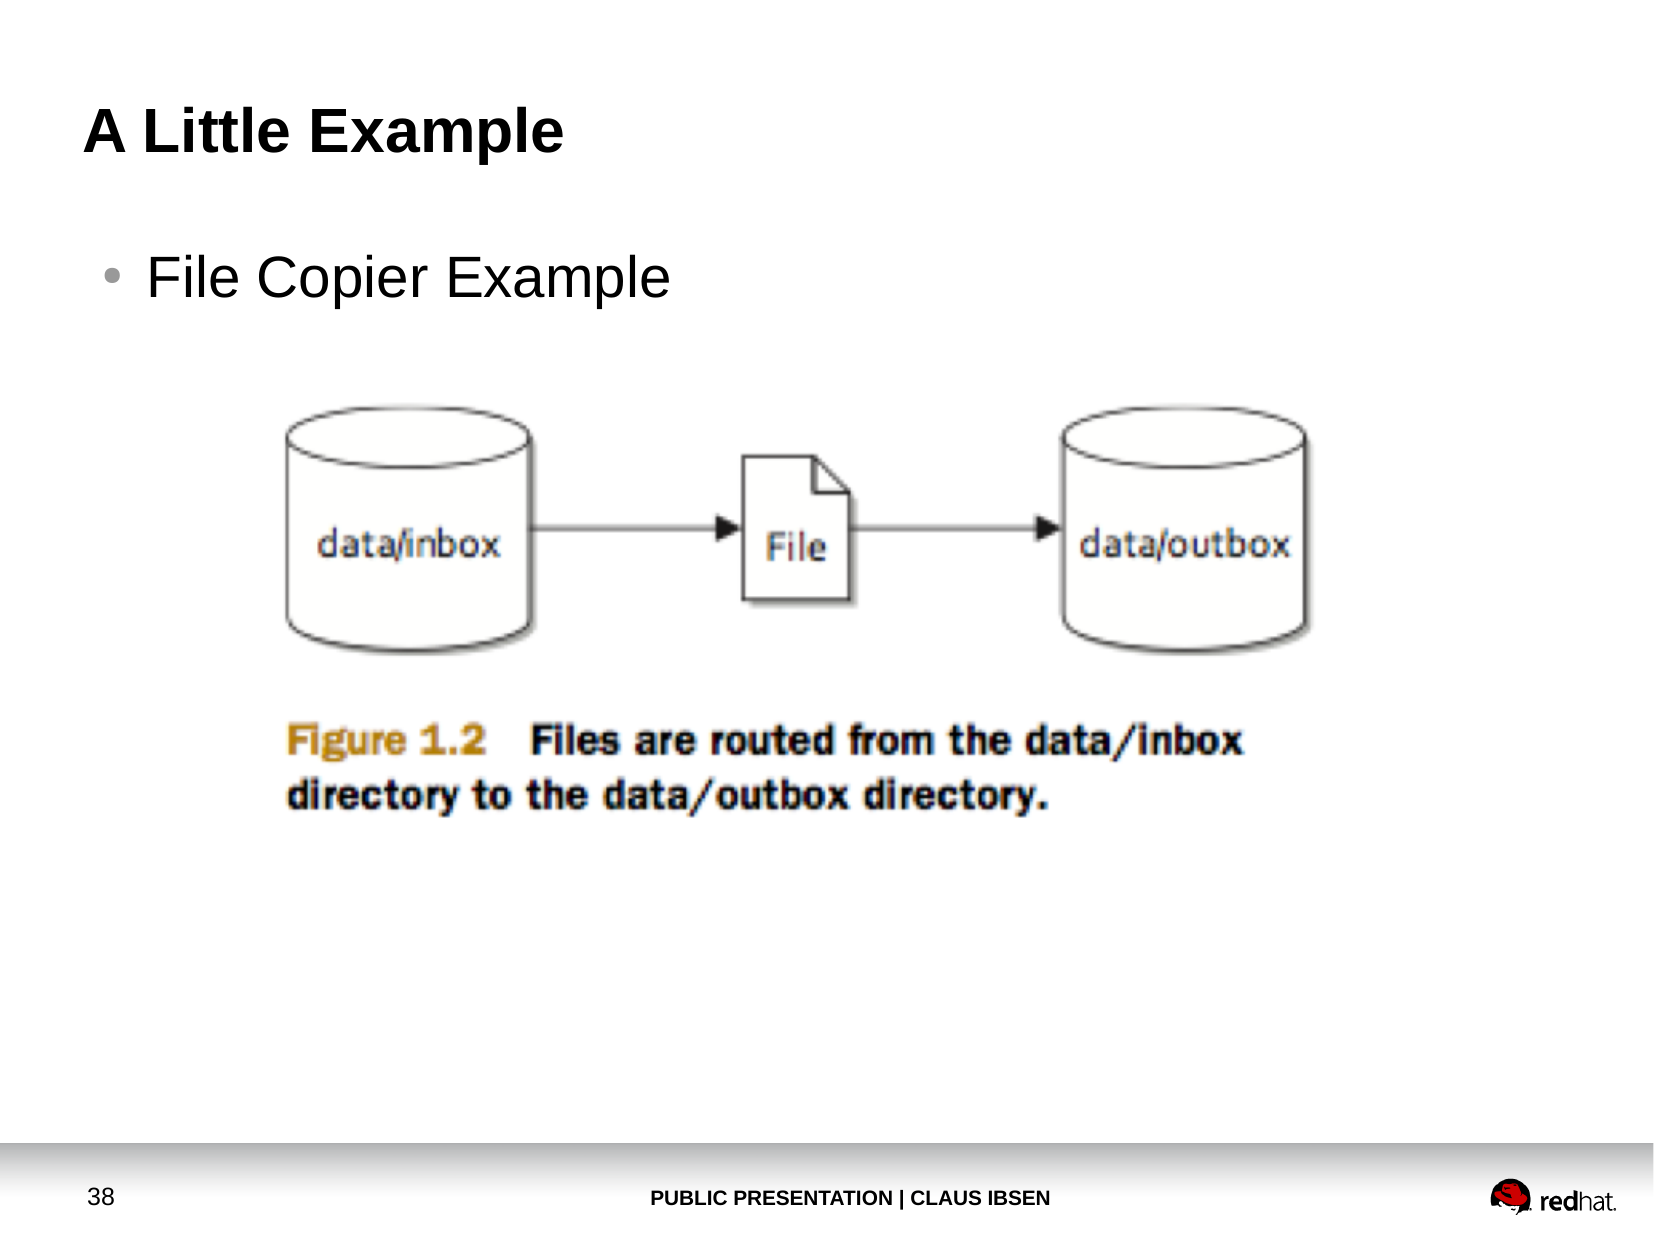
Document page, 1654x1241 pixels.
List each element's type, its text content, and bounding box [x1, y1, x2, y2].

title A Little Example [82, 37, 1571, 226]
list File Copier Example [86, 244, 1576, 1039]
picture [225, 374, 1354, 829]
picture [0, 1143, 1654, 1241]
